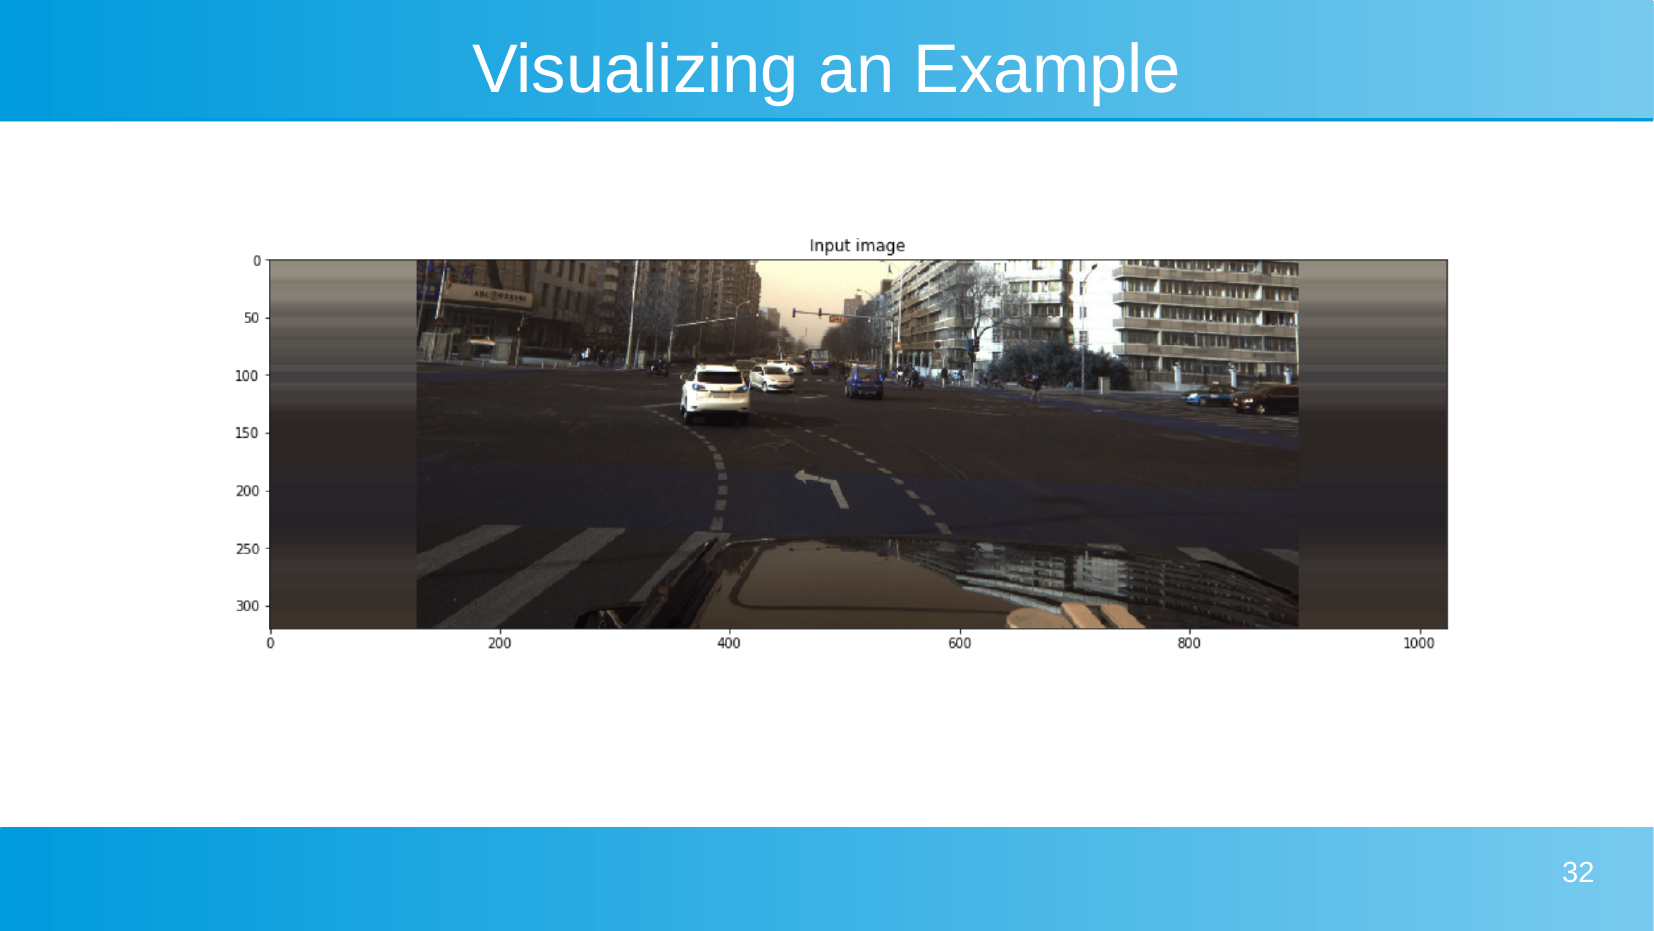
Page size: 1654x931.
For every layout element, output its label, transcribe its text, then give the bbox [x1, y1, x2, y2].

title Visualizing an Example [59, 29, 1595, 108]
picture [234, 224, 1463, 661]
